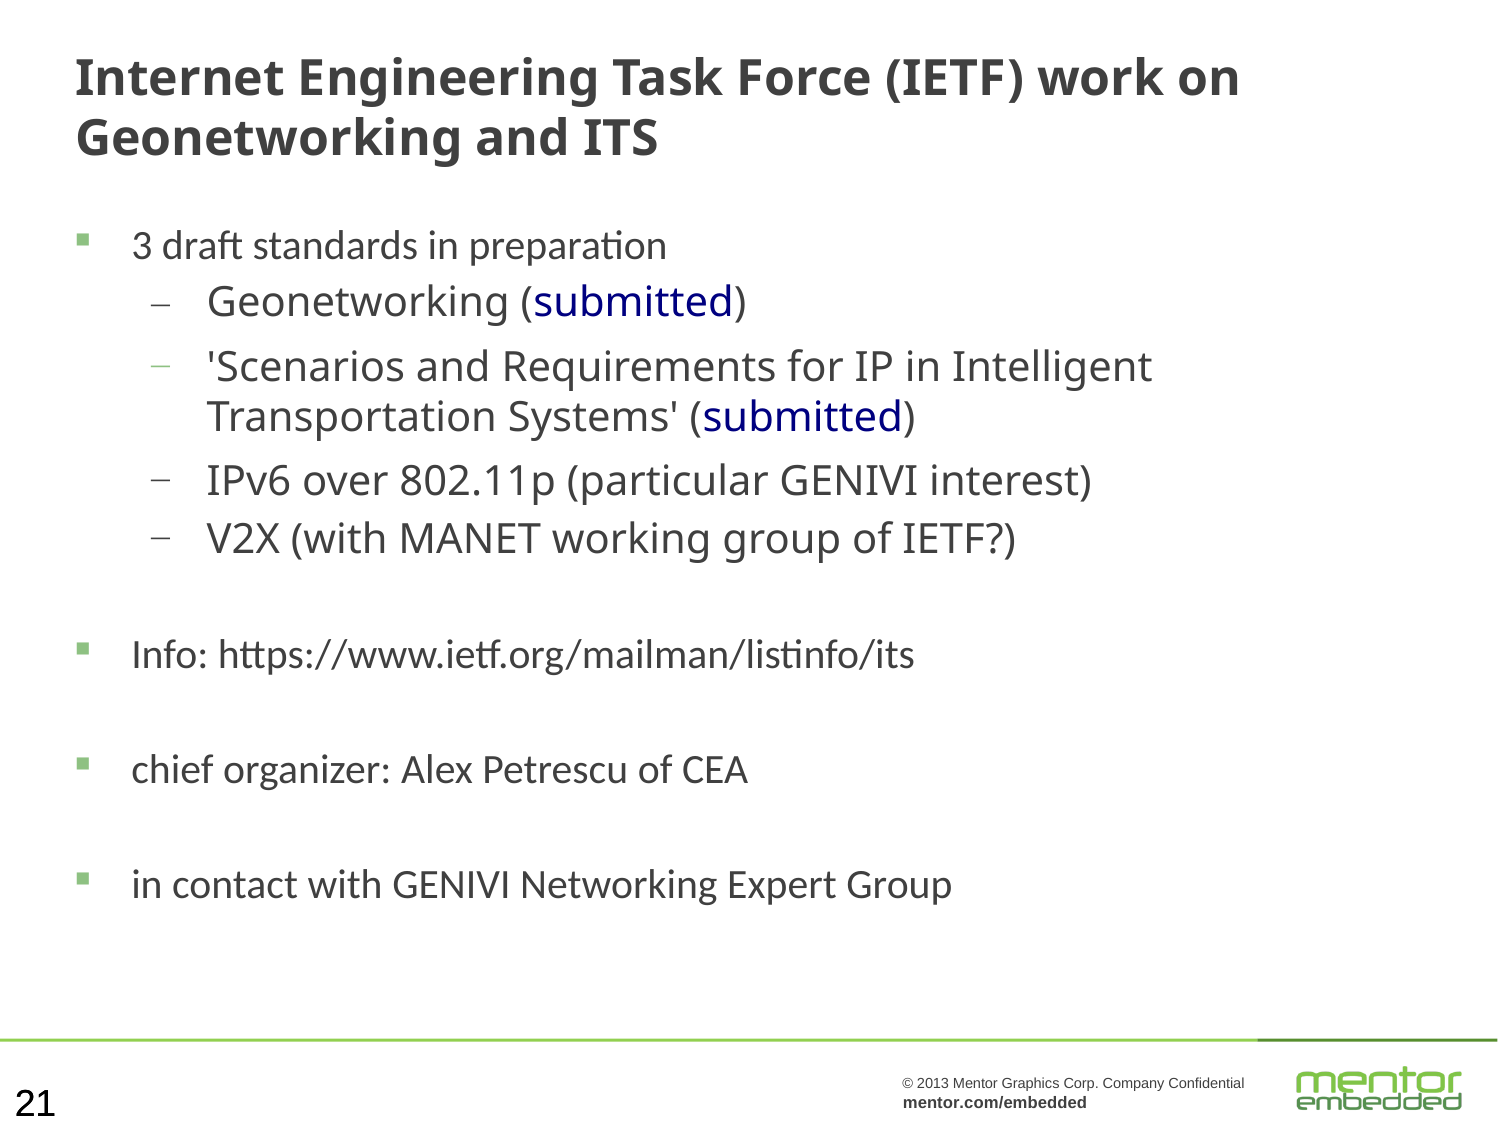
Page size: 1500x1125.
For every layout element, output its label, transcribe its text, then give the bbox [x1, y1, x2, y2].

title Internet Engineering Task Force (IETF) work on Geonetworking and ITS [0, 37, 1500, 150]
list 3 draft standards in preparation Geonetworking (submitted) 'Scenarios and Requirements for IP in Intelligent Transportation Systems' (submitted) IPv6 over 802.11p (particular GENIVI interest) V2X (with MANET working group of IETF?) Info: https://www.ietf.org/mailman/listinfo/its chief organizer: Alex Petrescu of CEA in contact with GENIVI Networking Expert Group [0, 210, 1500, 931]
picture [1292, 1062, 1464, 1114]
